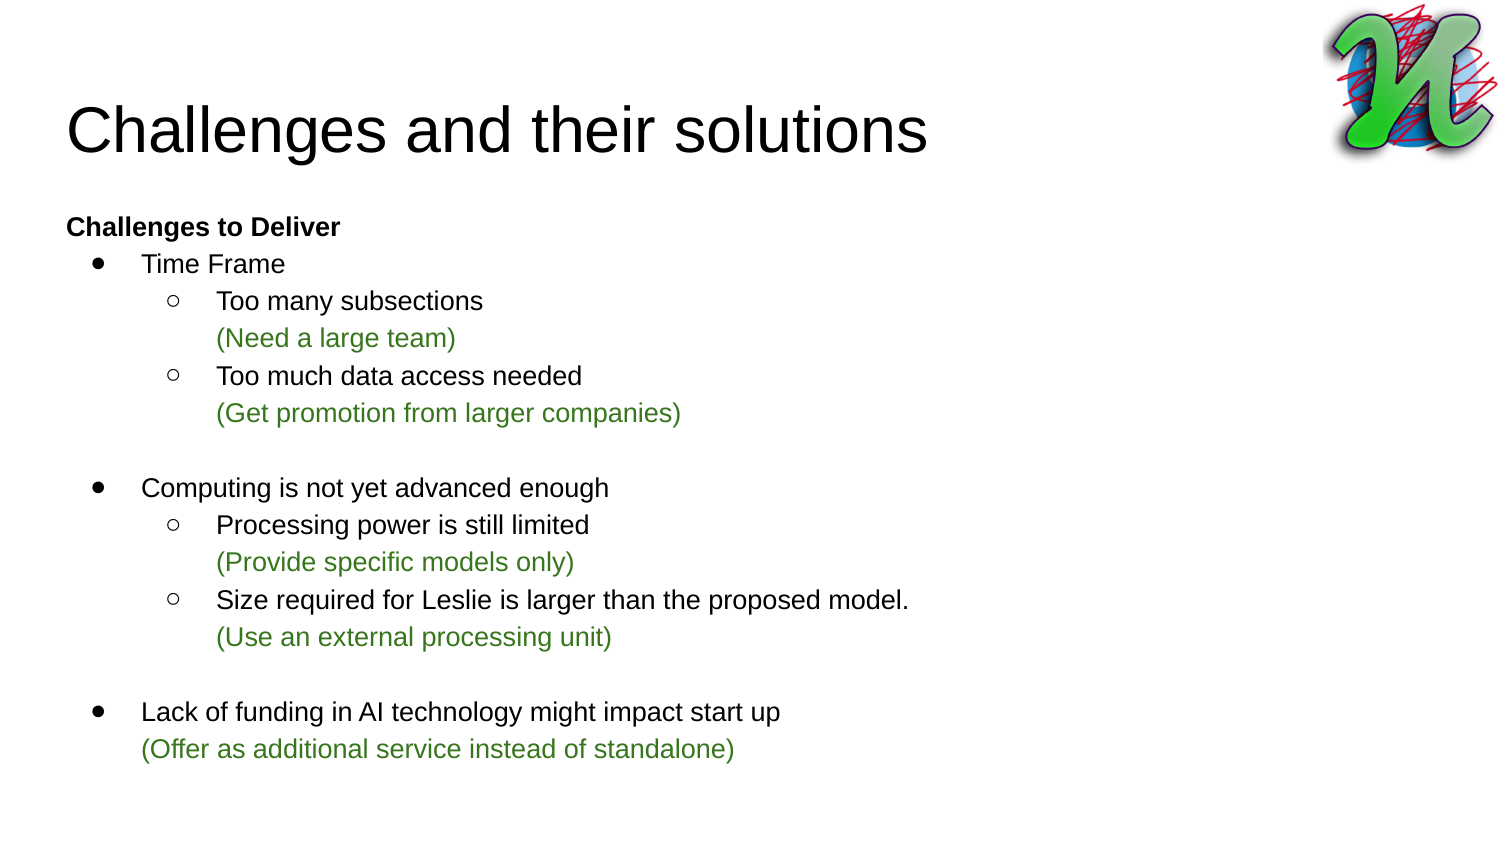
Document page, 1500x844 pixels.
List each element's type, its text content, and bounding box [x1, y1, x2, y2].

list Challenges to Deliver Time Frame Too many subsections (Need a large team) Too much data access needed (Get promotion from larger companies) Computing is not yet advanced enough Processing power is still limited (Provide specific models only) Size required for Leslie is larger than the proposed model. (Use an external processing unit) Lack of funding in AI technology might impact start up (Offer as additional service instead of standalone) [51, 189, 1449, 790]
title Challenges and their solutions [51, 72, 1449, 167]
picture [1322, 0, 1500, 170]
